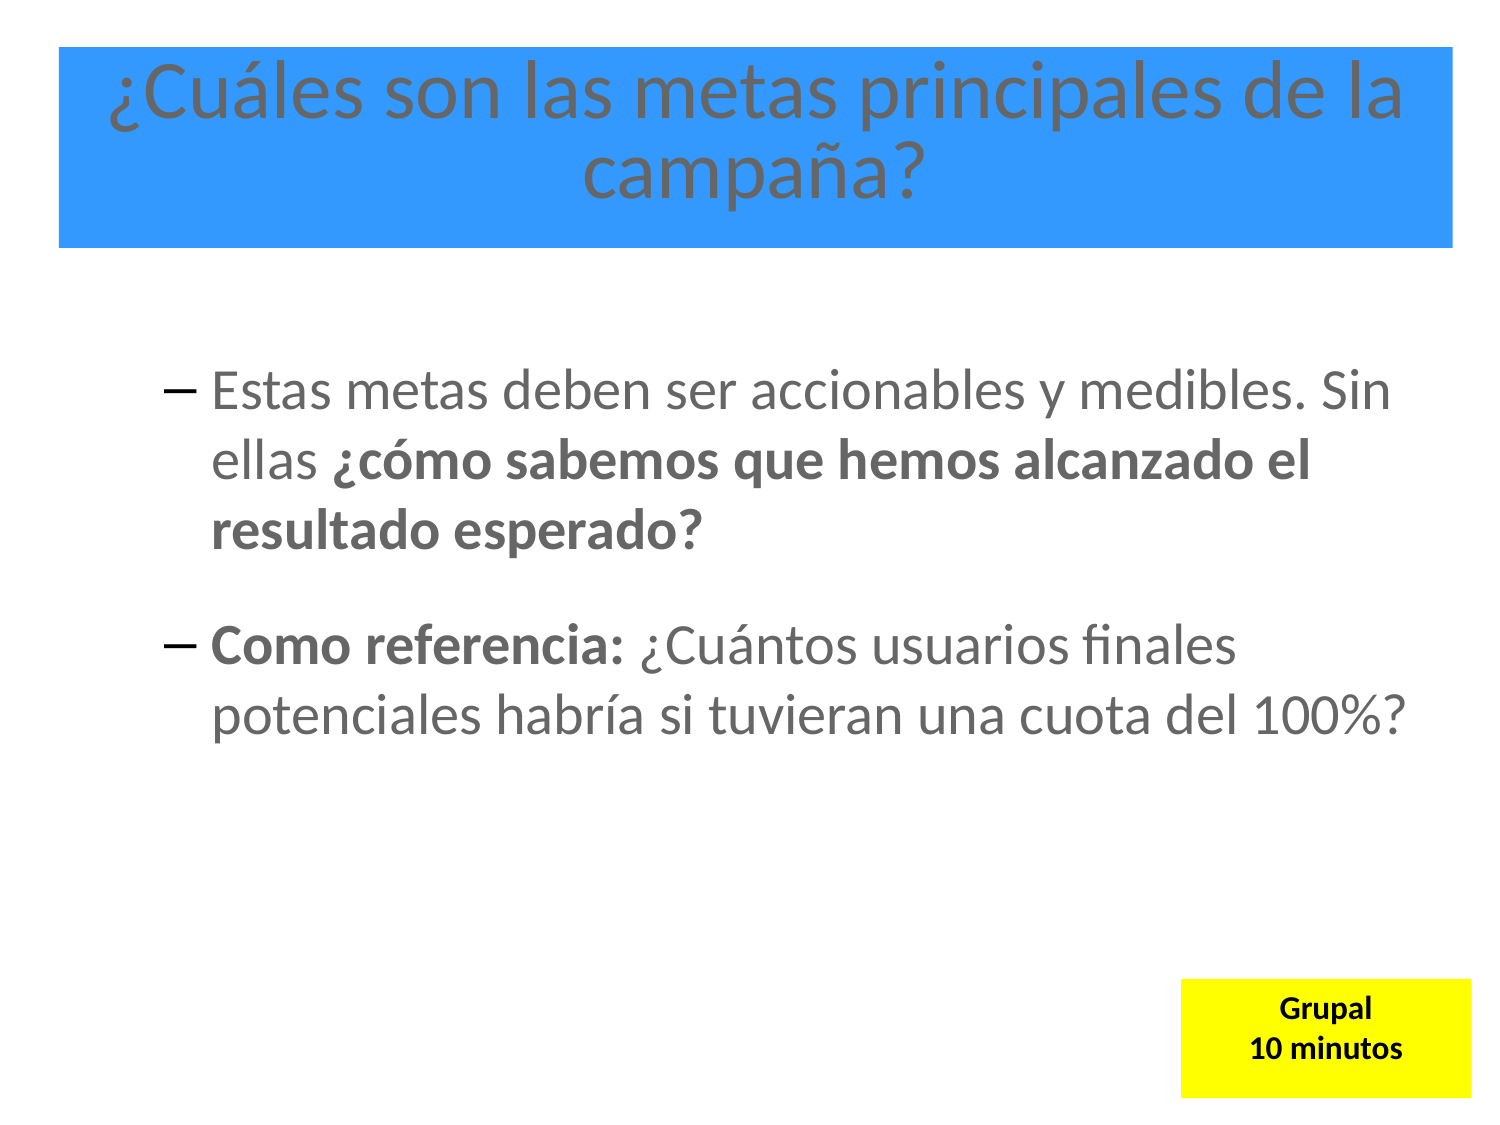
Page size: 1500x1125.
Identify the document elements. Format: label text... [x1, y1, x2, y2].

text_box Estas metas deben ser accionables y medibles. Sin ellas ¿cómo sabemos que hemos alcanzado el resultado esperado? Como referencia: ¿Cuántos usuarios finales potenciales habría si tuvieran una cuota del 100%? [75, 248, 1425, 1005]
text_box ¿Cuáles son las metas principales de la campaña? [58, 47, 1453, 248]
text_box Grupal 10 minutos [1181, 978, 1472, 1099]
